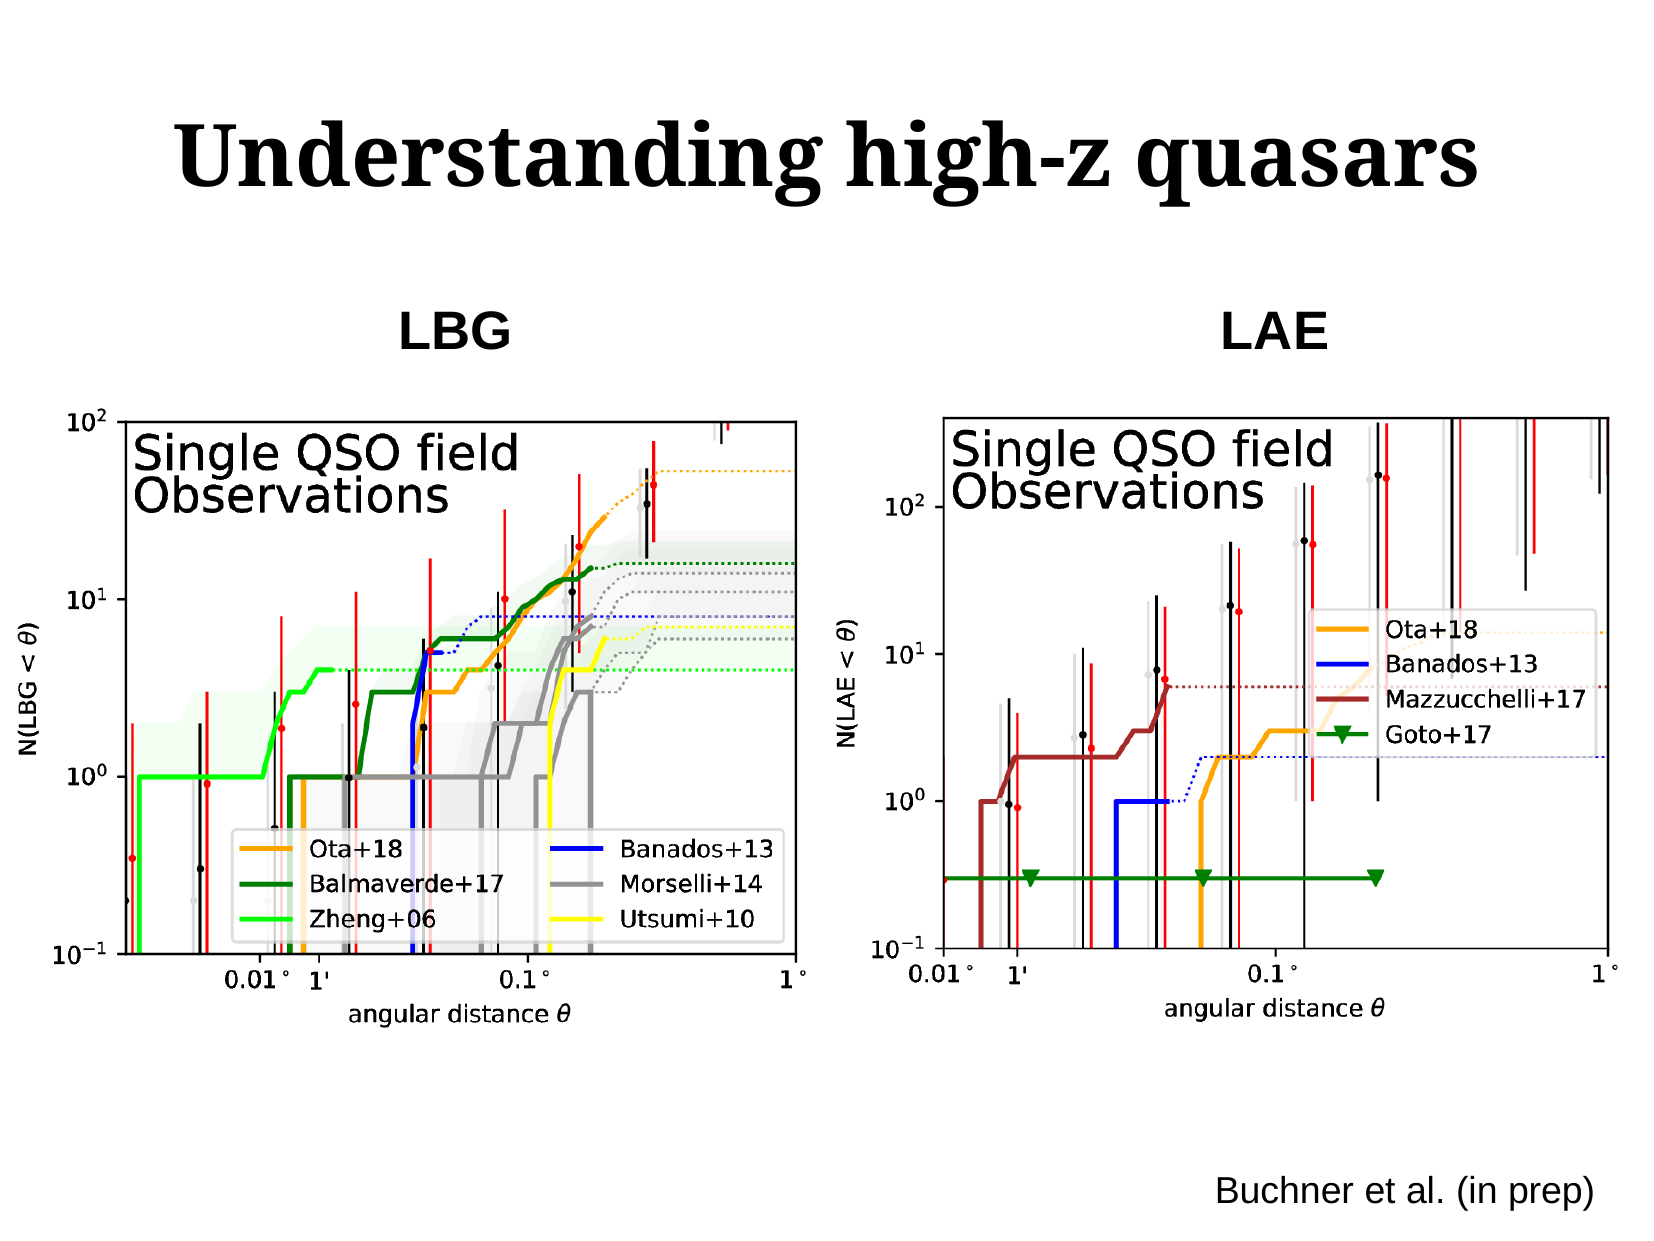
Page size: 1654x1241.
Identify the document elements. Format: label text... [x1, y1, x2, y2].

text_box Buchner et al. (in prep) [1200, 1162, 1613, 1220]
title Understanding high-z quasars [82, 49, 1571, 257]
picture [0, 392, 1641, 1047]
text_box LBG [118, 292, 794, 369]
text_box LAE [937, 292, 1613, 369]
